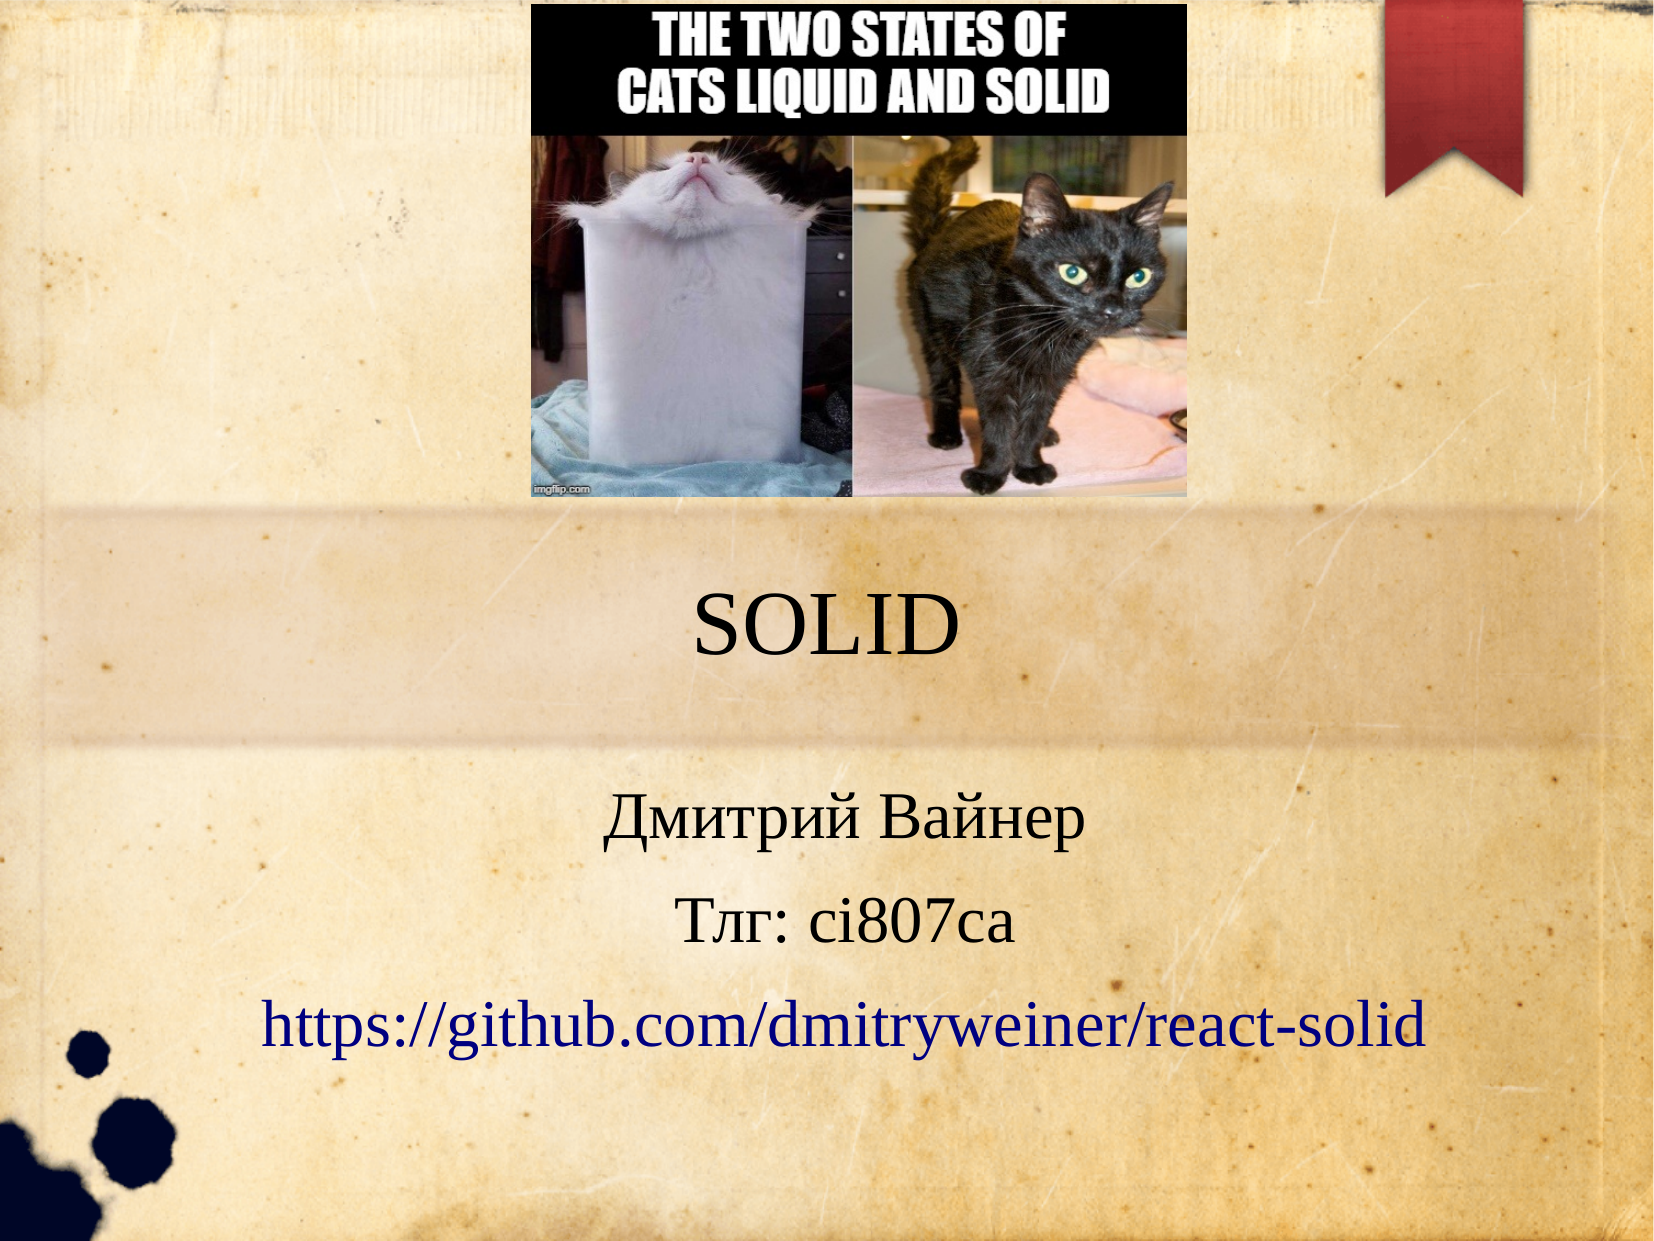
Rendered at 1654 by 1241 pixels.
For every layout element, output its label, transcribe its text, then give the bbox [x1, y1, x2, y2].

list Дмитрий Вайнер Тлг: ci807ca https://github.com/dmitryweiner/react-solid [82, 779, 1538, 1205]
title SOLID [82, 519, 1571, 727]
picture [0, 0, 1654, 1241]
